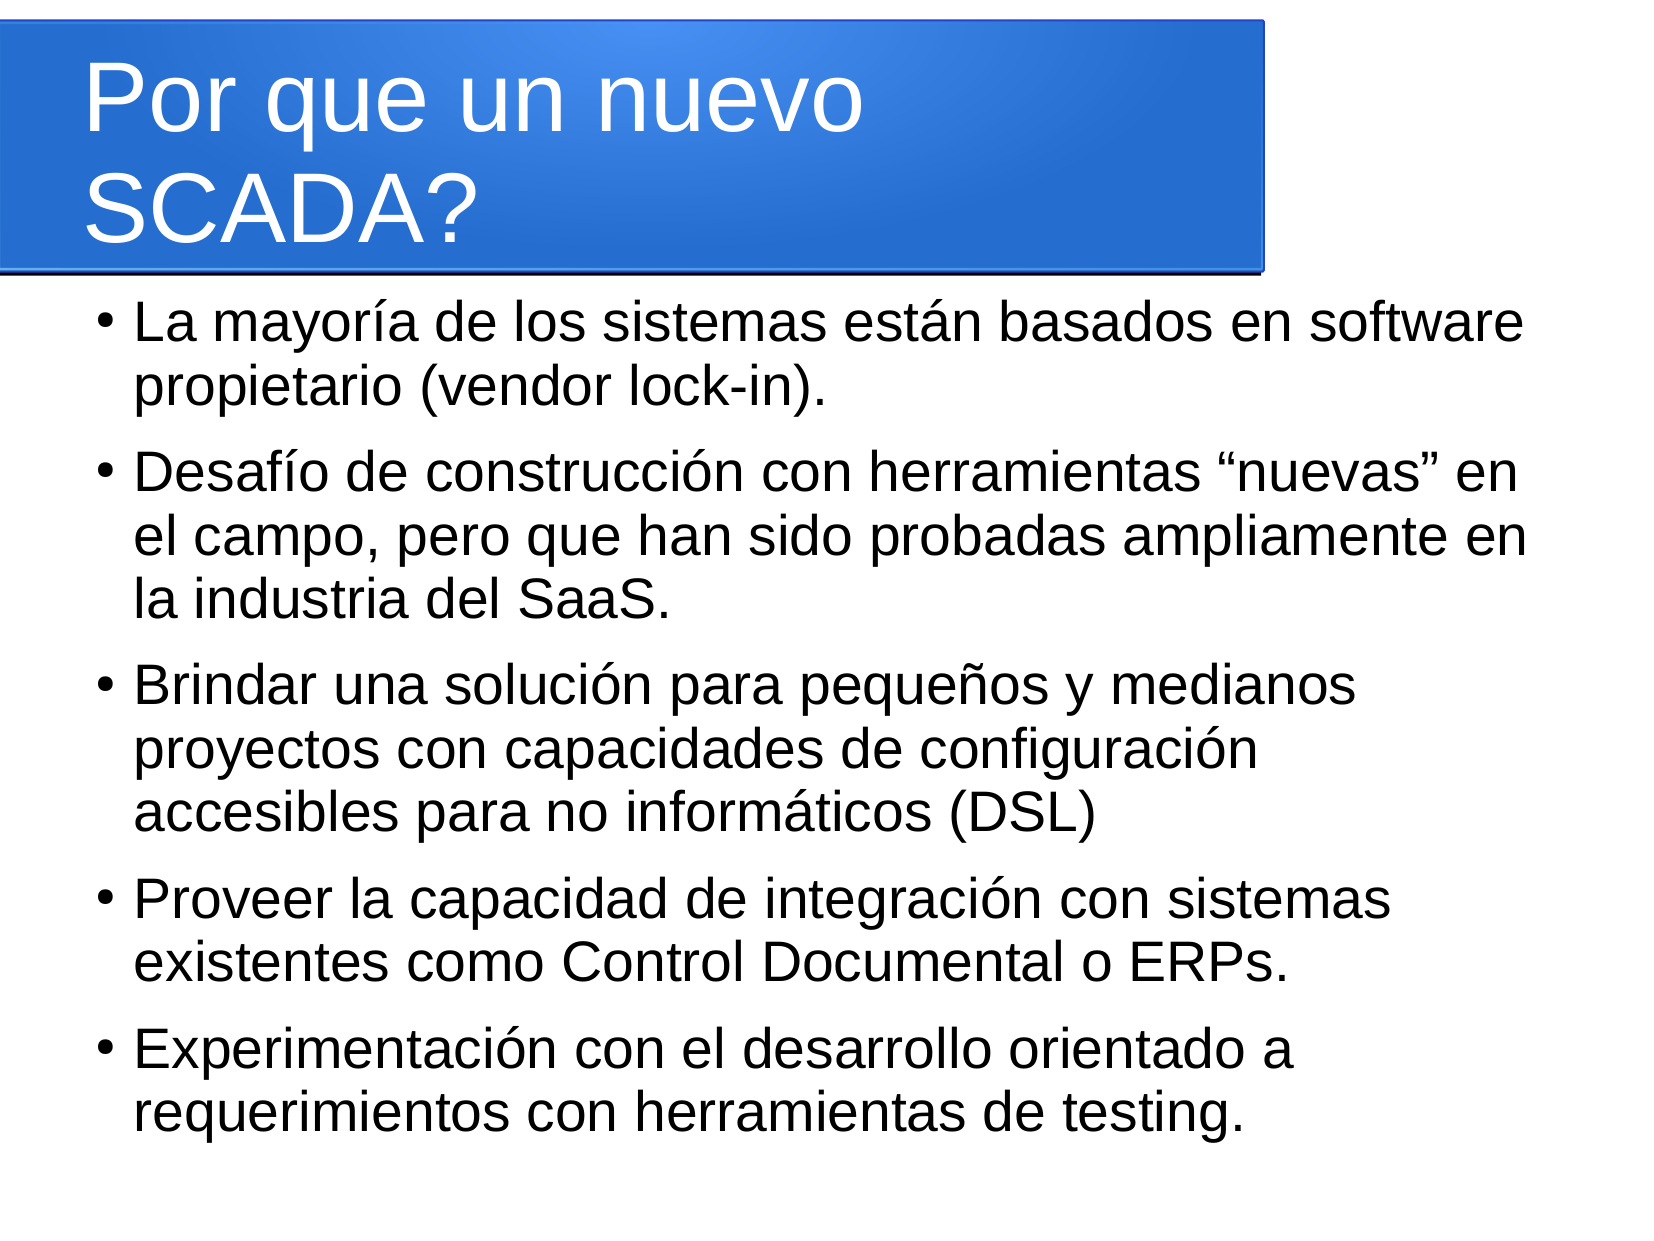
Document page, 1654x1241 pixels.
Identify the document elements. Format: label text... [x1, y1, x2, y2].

list La mayoría de los sistemas están basados en software propietario (vendor lock-in). Desafío de construcción con herramientas “nuevas” en el campo, pero que han sido probadas ampliamente en la industria del SaaS. Brindar una solución para pequeños y medianos proyectos con capacidades de configuración accesibles para no informáticos (DSL) Proveer la capacidad de integración con sistemas existentes como Control Documental o ERPs. Experimentación con el desarrollo orientado a requerimientos con herramientas de testing. [82, 290, 1538, 1158]
title Por que un nuevo SCADA? [82, 42, 1250, 264]
